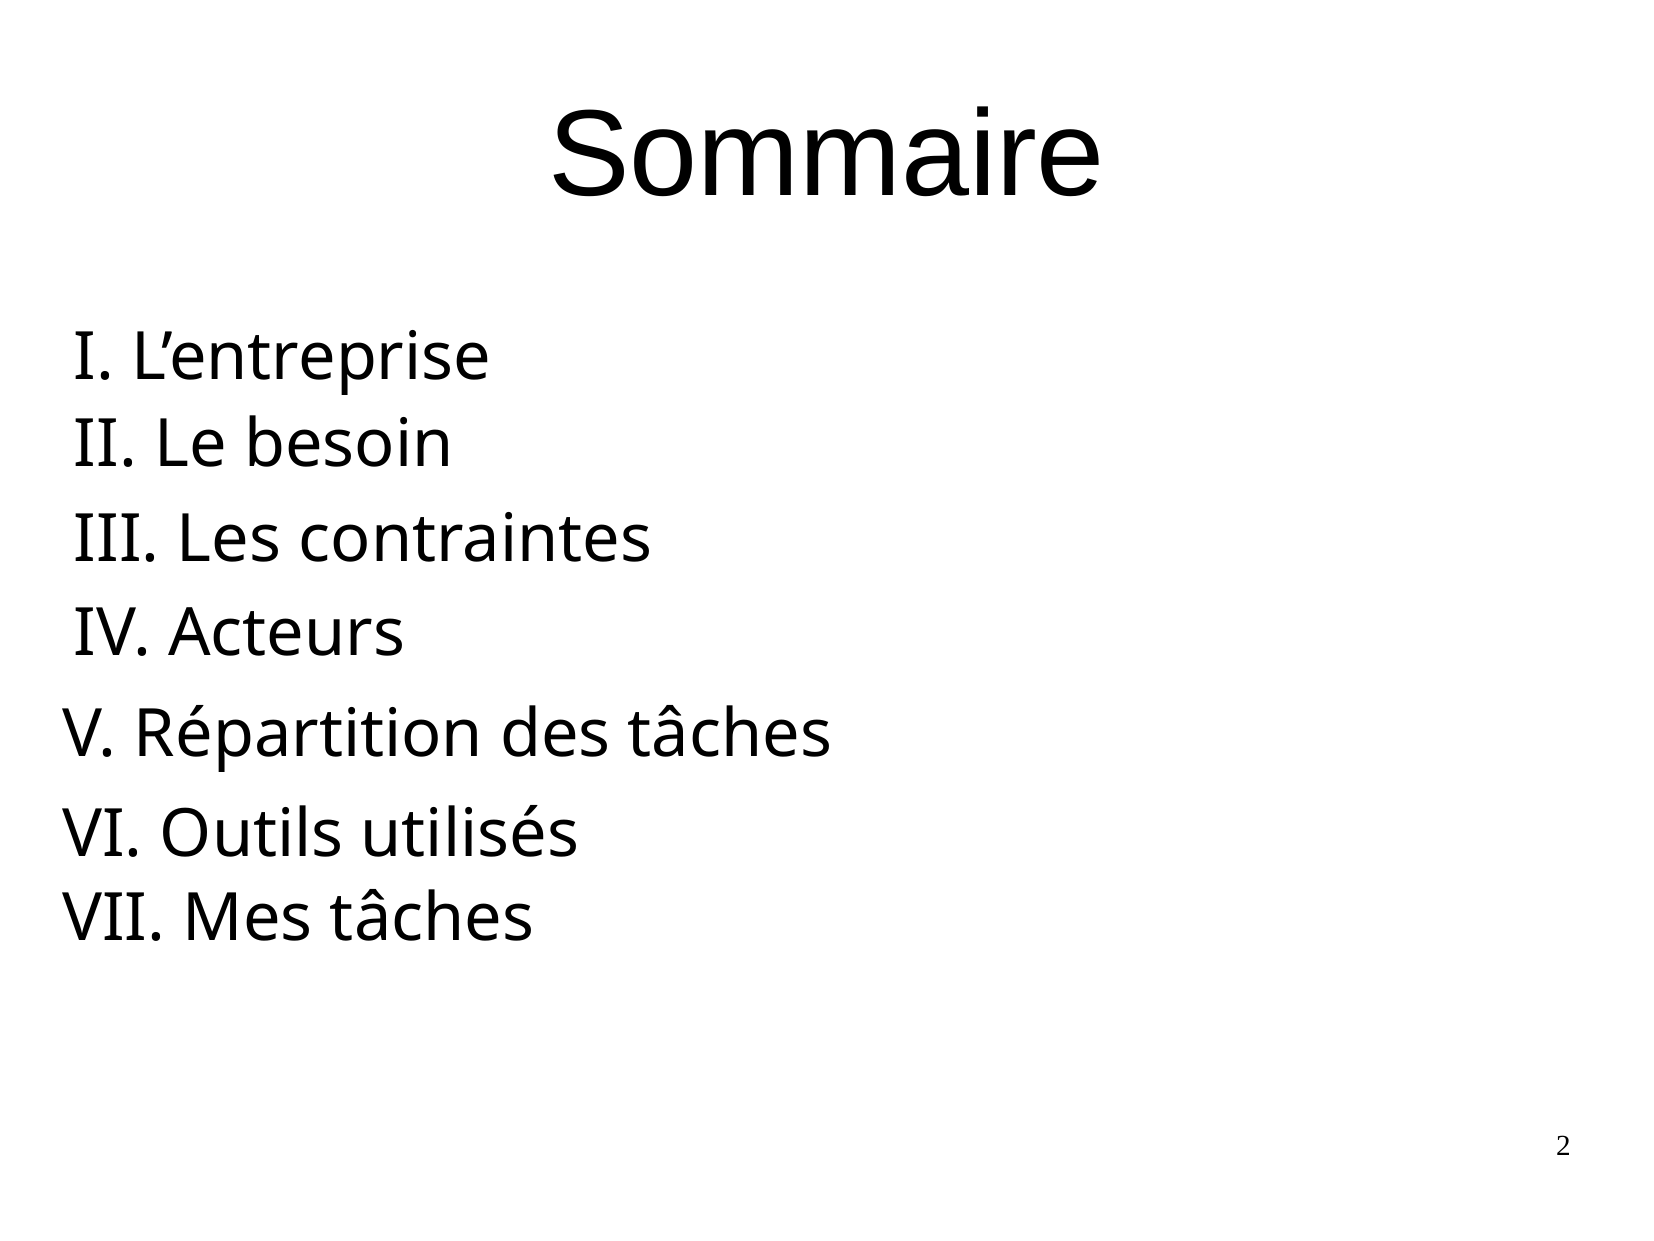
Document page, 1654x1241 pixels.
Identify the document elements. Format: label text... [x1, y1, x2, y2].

text_box III. Les contraintes [59, 482, 780, 577]
text_box V. Répartition des tâches [47, 678, 1252, 771]
text_box II. Le besoin [59, 388, 780, 482]
text_box VII. Mes tâches [47, 862, 1063, 971]
text_box IV. Acteurs [59, 577, 1075, 678]
text_box I. L’entreprise [59, 283, 780, 388]
text_box VI. Outils utilisés [47, 777, 662, 862]
title Sommaire [82, 49, 1571, 257]
